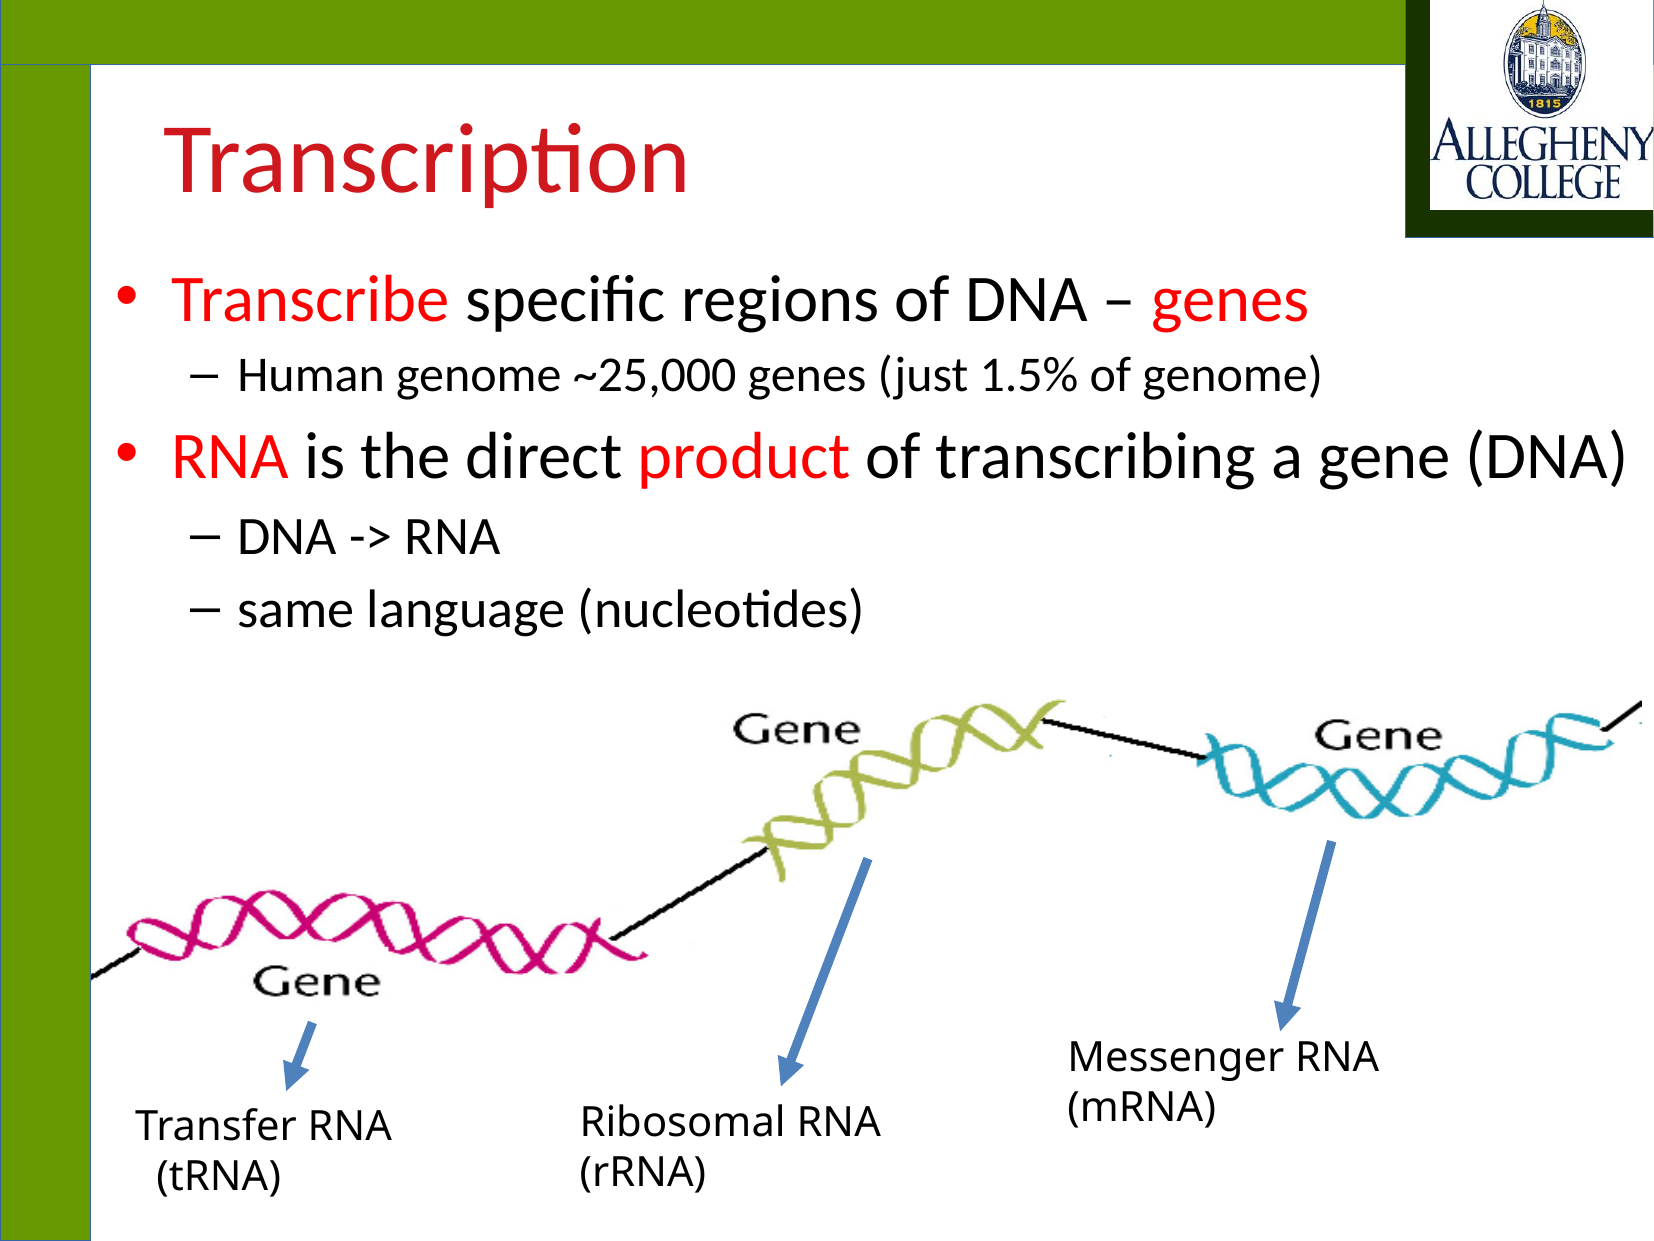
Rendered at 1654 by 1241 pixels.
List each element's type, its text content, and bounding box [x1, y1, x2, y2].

text_box [0, 0, 1654, 1241]
picture [1430, 0, 1654, 210]
list Transcribe specific regions of DNA – genes Human genome ~25,000 genes (just 1.5% of genome) RNA is the direct product of transcribing a gene (DNA) DNA -> RNA same language (nucleotides) [100, 246, 1654, 648]
text_box Messenger RNA (mRNA) [1052, 1022, 1494, 1138]
text_box Ribosomal RNA (rRNA) [564, 1087, 993, 1203]
text_box Transfer RNA (tRNA) [120, 1091, 418, 1206]
picture [91, 667, 1642, 1023]
title Transcription [91, 65, 798, 257]
